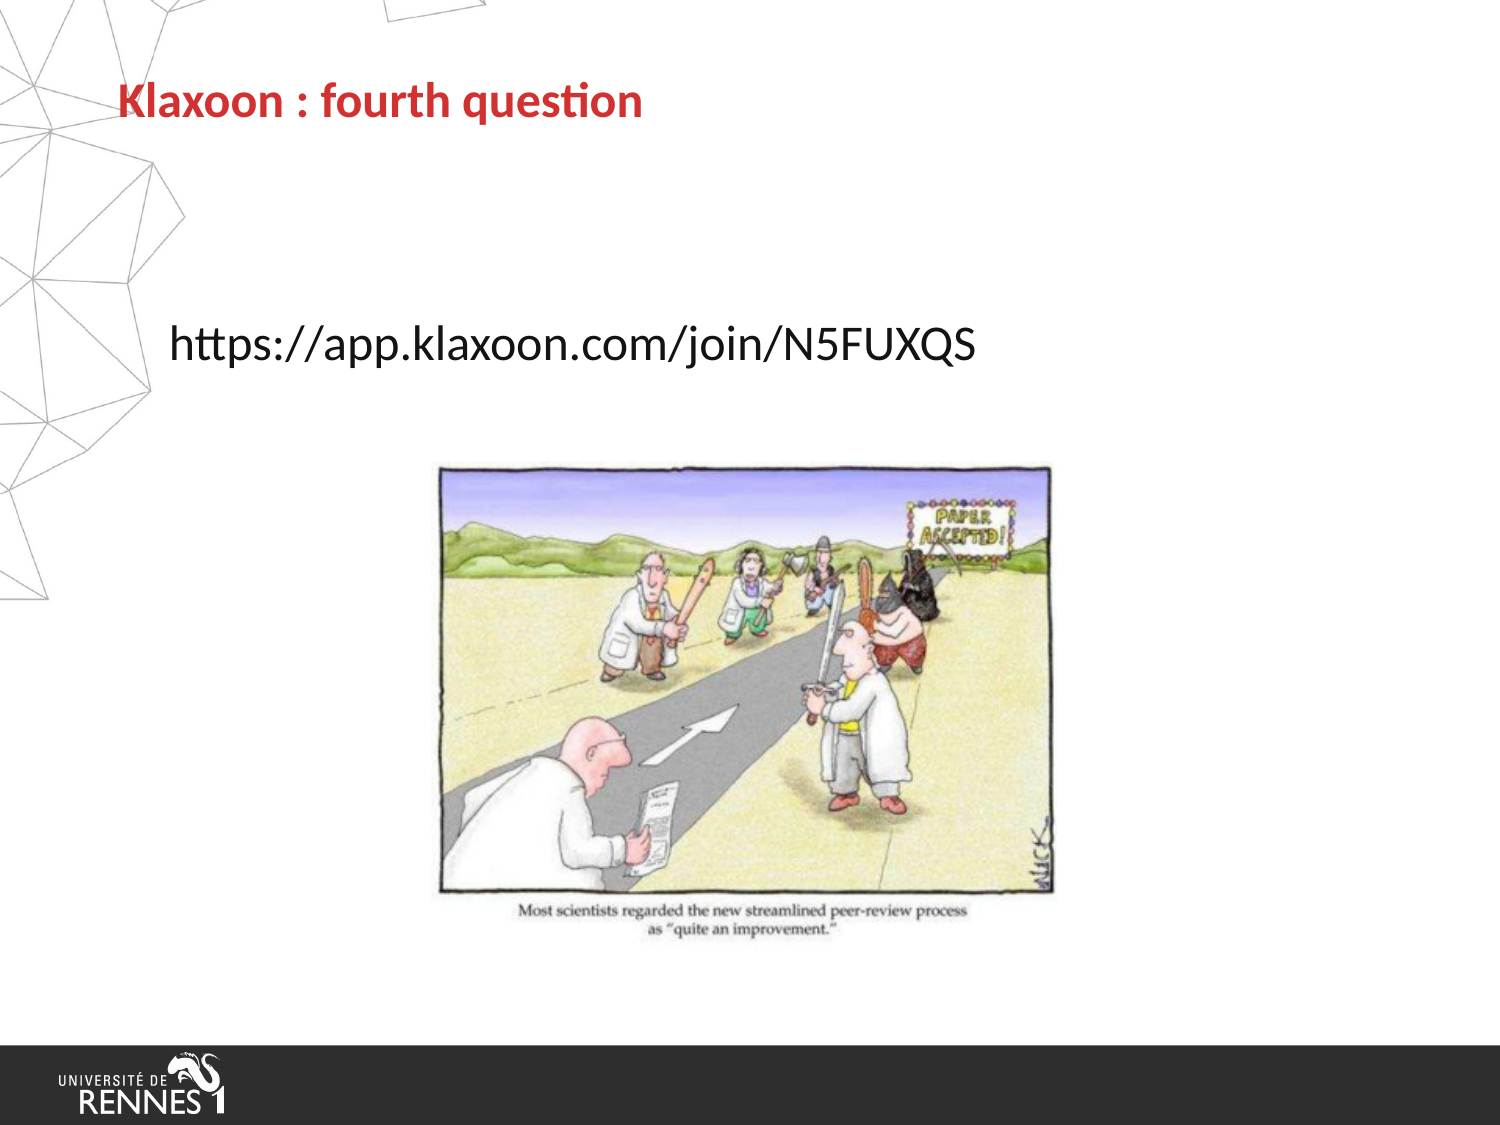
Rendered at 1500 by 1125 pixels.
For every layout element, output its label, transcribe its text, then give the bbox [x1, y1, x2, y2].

list https://app.klaxoon.com/join/N5FUXQS [154, 302, 1334, 437]
picture [59, 1052, 224, 1114]
picture [0, 0, 1500, 1045]
title Klaxoon : fourth question [103, 59, 1397, 278]
